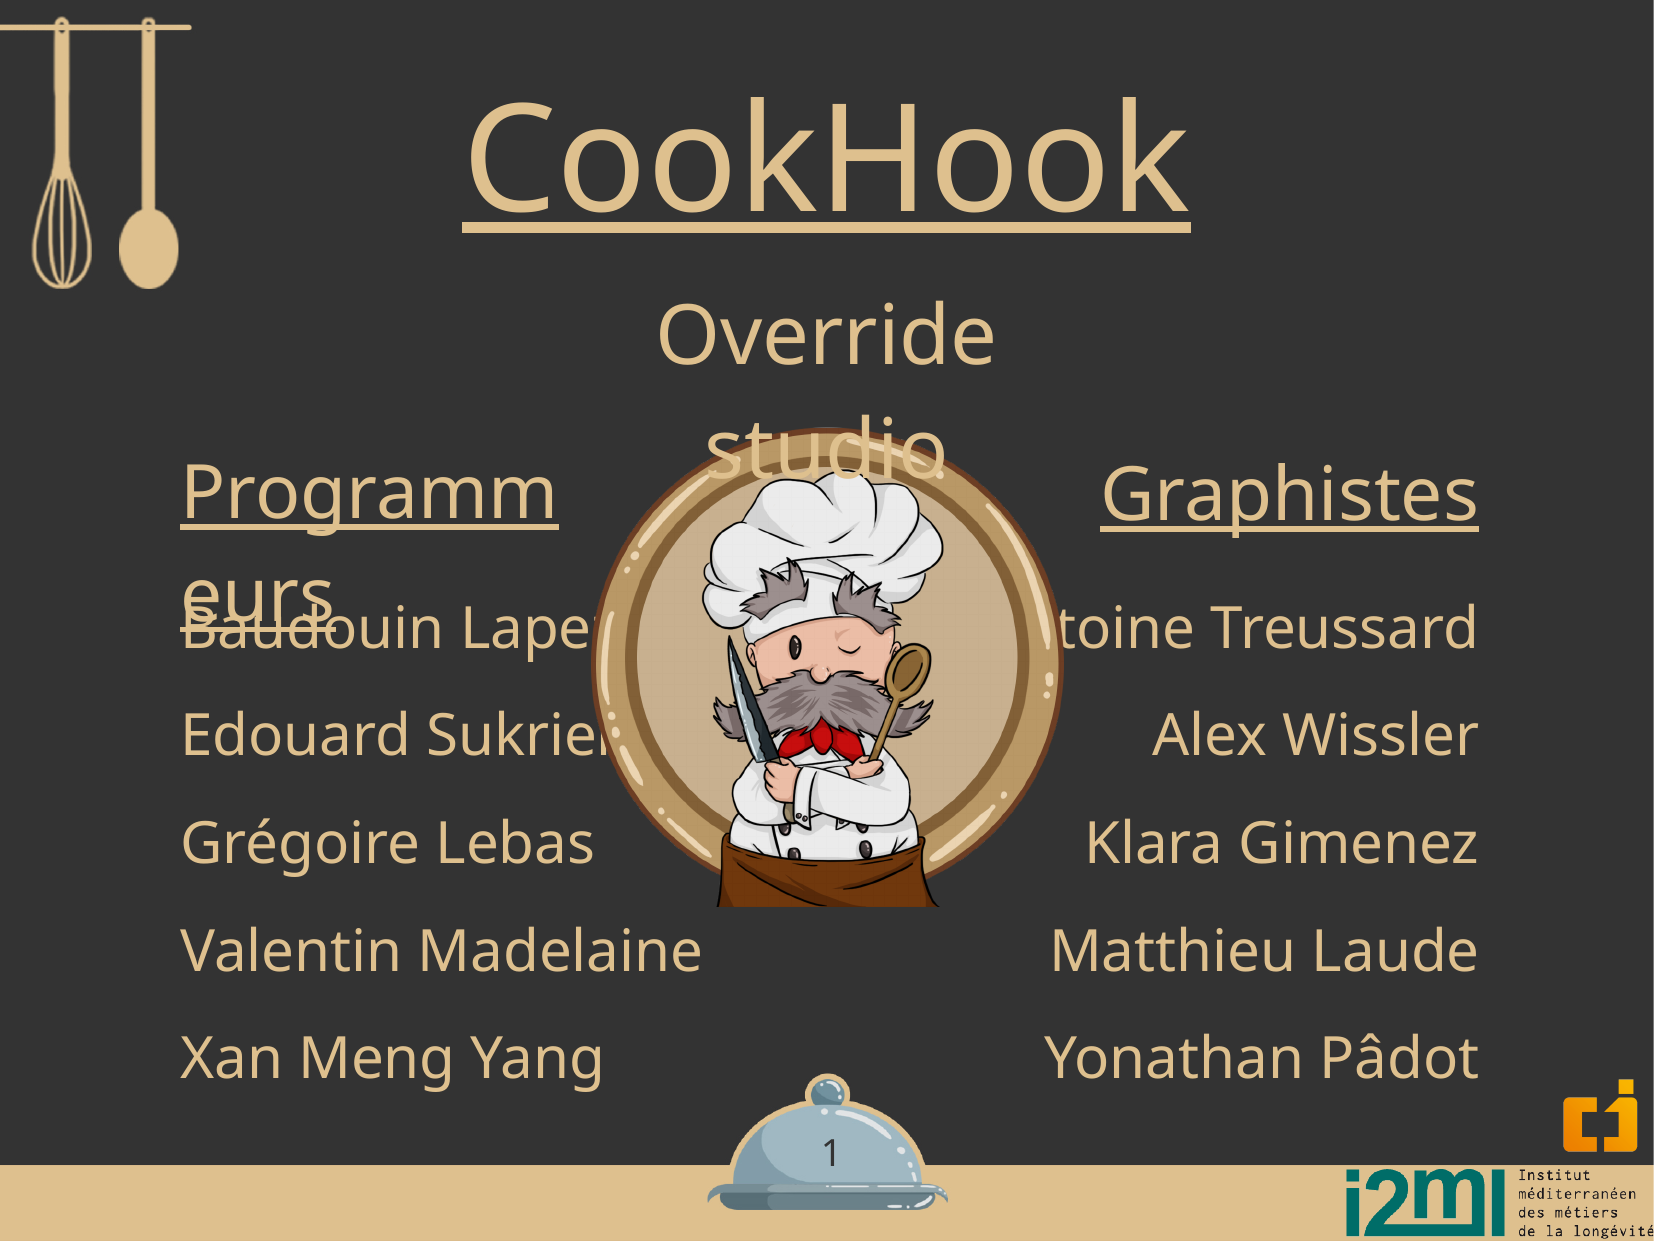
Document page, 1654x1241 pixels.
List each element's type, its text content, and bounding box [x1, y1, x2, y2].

picture [0, 0, 1654, 1241]
text_box Baudouin Lapeze Edouard Sukrieh Grégoire Lebas Valentin Madelaine Xan Meng Yang [165, 578, 727, 1019]
title CookHook [82, 49, 1571, 257]
text_box Programmeurs [165, 431, 615, 531]
text_box Antoine Treussard Alex Wissler Klara Gimenez Matthieu Laude Yonathan Pâdot [950, 578, 1495, 1067]
text_box Graphistes [1045, 433, 1495, 533]
text_box Override studio [537, 268, 1117, 378]
